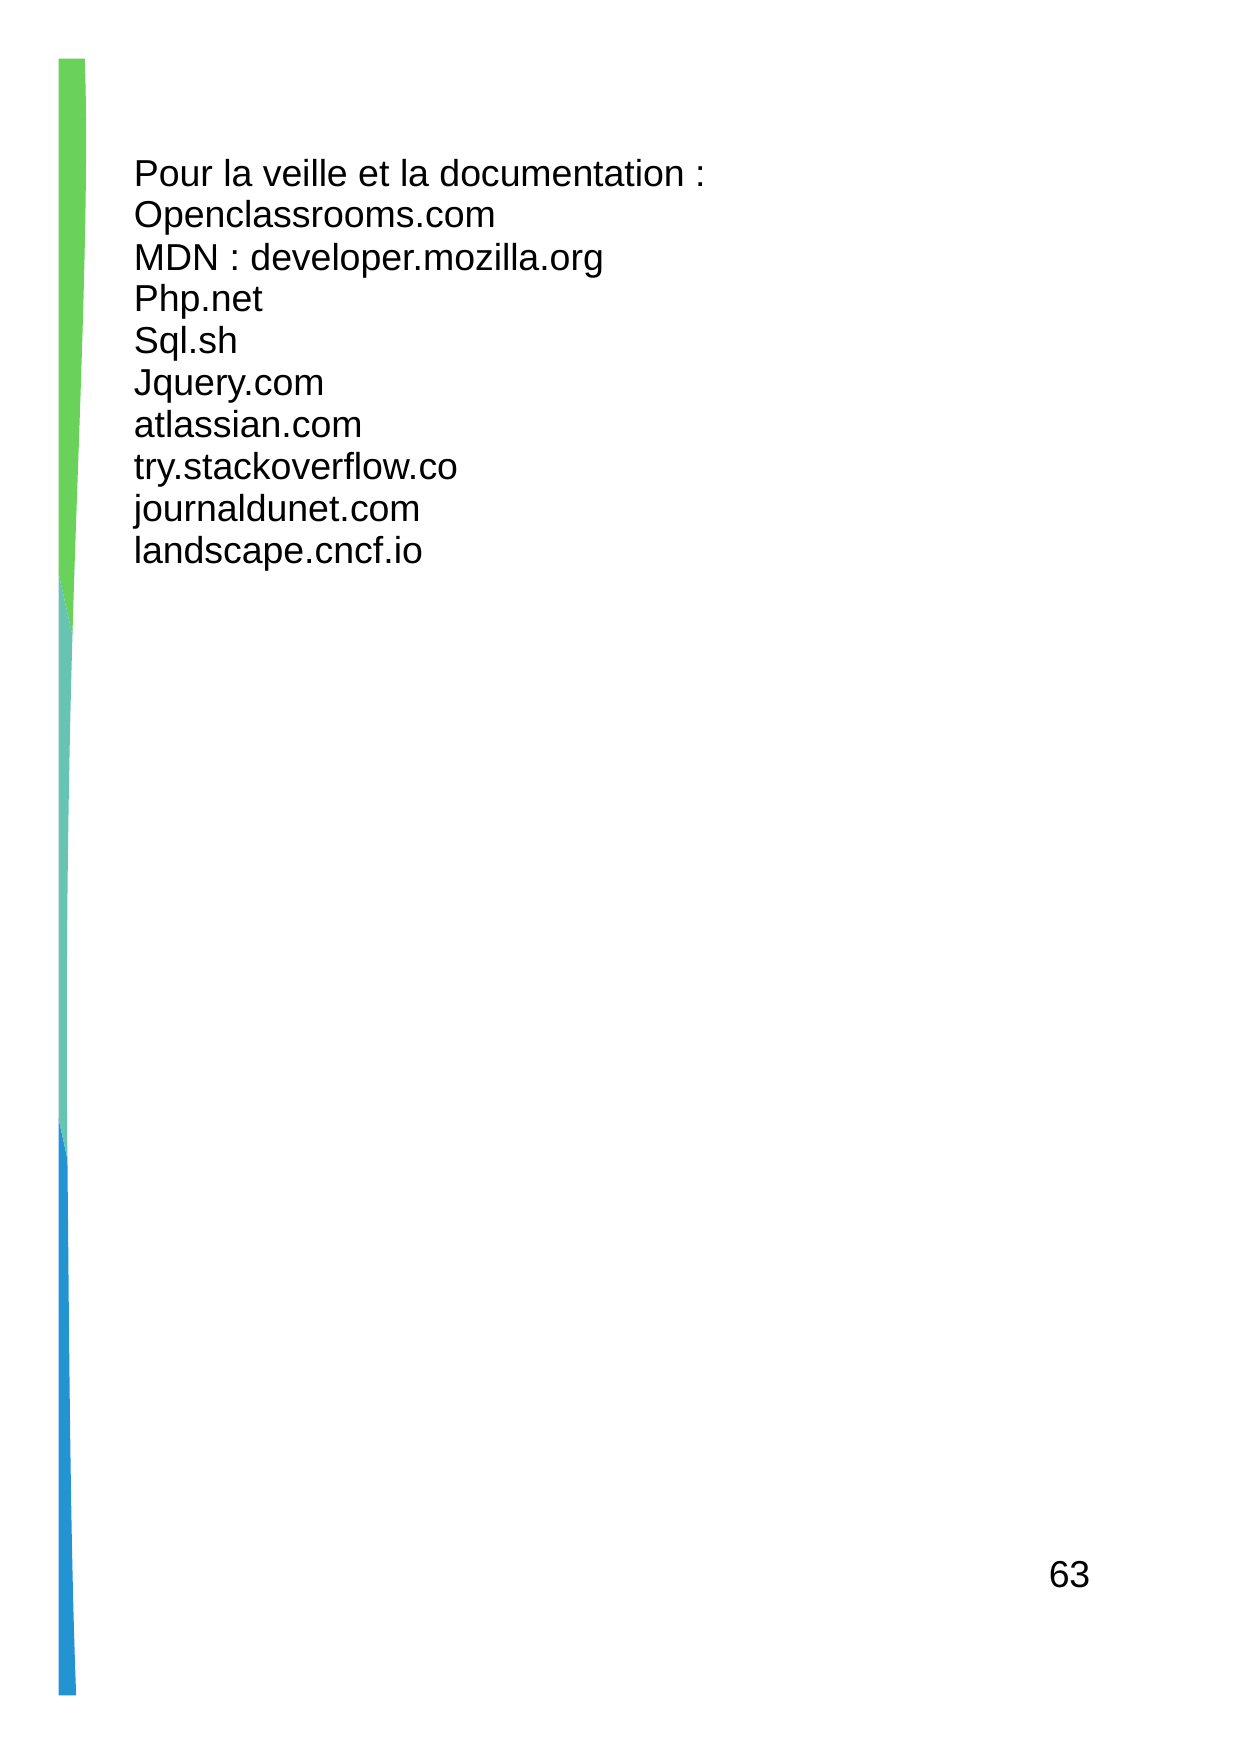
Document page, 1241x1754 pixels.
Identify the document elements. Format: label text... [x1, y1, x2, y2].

text_box Pour la veille et la documentation : Openclassrooms.com MDN : developer.mozilla.org Php.net Sql.sh Jquery.com atlassian.com try.stackoverflow.co journaldunet.com landscape.cncf.io [119, 144, 1113, 1436]
text_box <numéro> [1034, 1545, 1235, 1670]
